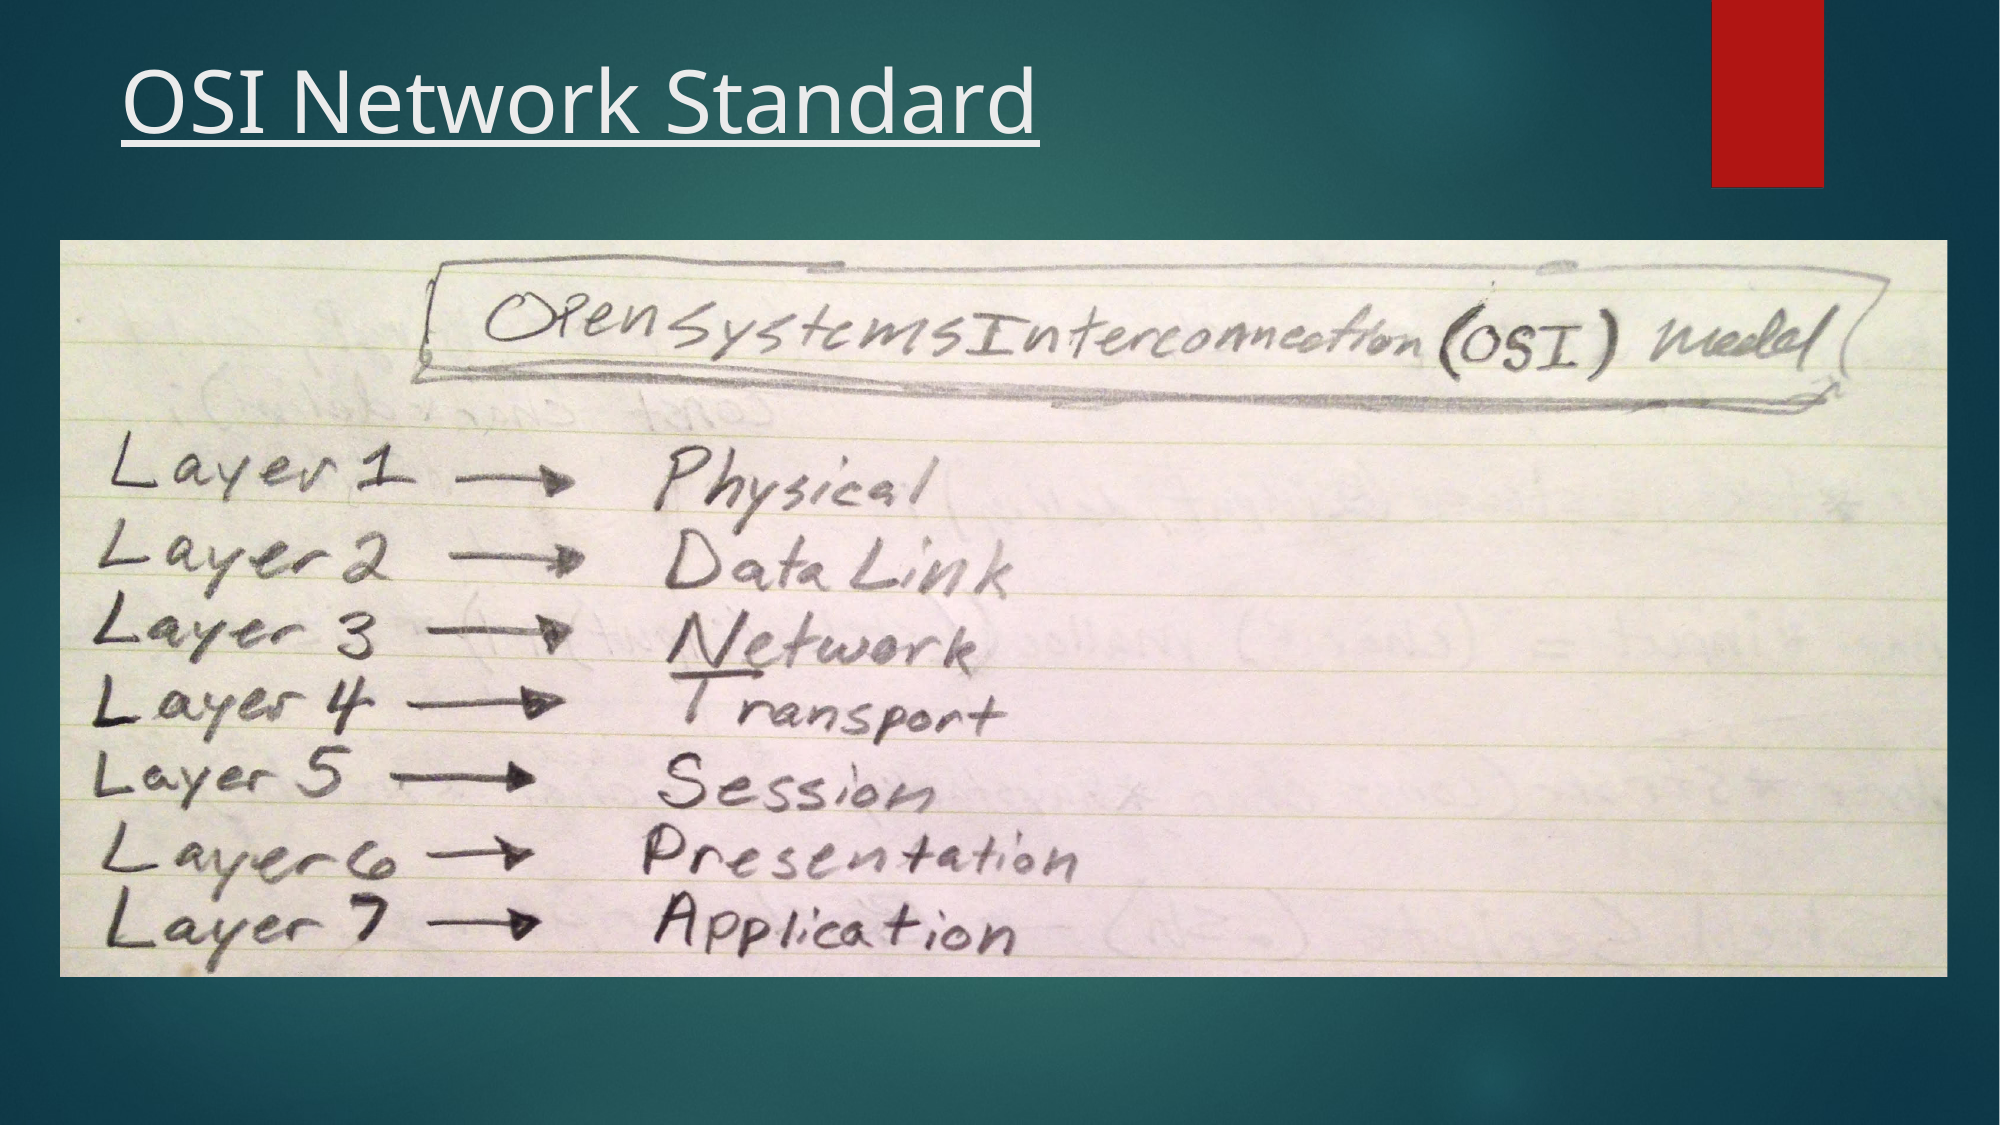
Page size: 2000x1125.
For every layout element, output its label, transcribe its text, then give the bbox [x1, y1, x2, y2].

picture [0, 0, 2000, 1125]
title OSI Network Standard [105, 38, 1649, 239]
